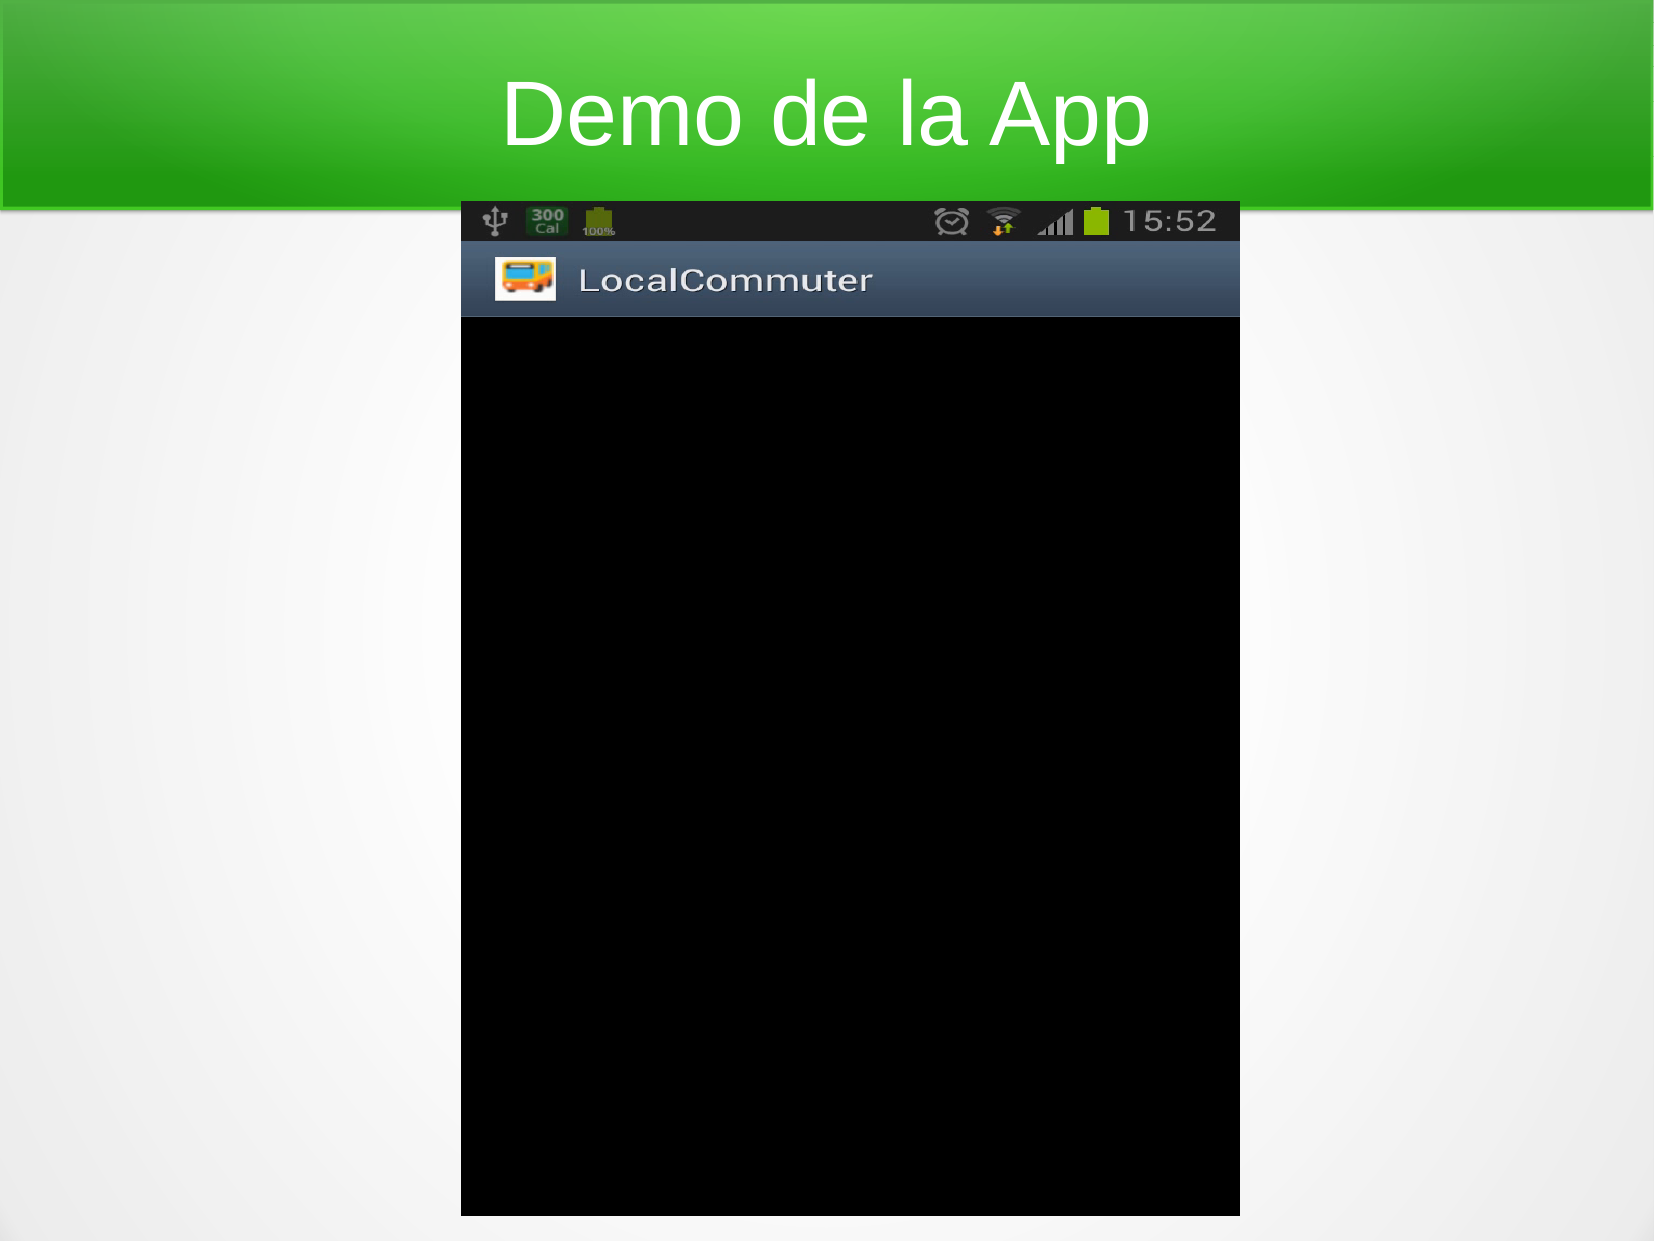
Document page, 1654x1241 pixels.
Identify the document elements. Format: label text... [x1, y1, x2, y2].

title Demo de la App [82, 49, 1571, 179]
text_box [460, 200, 1241, 1217]
